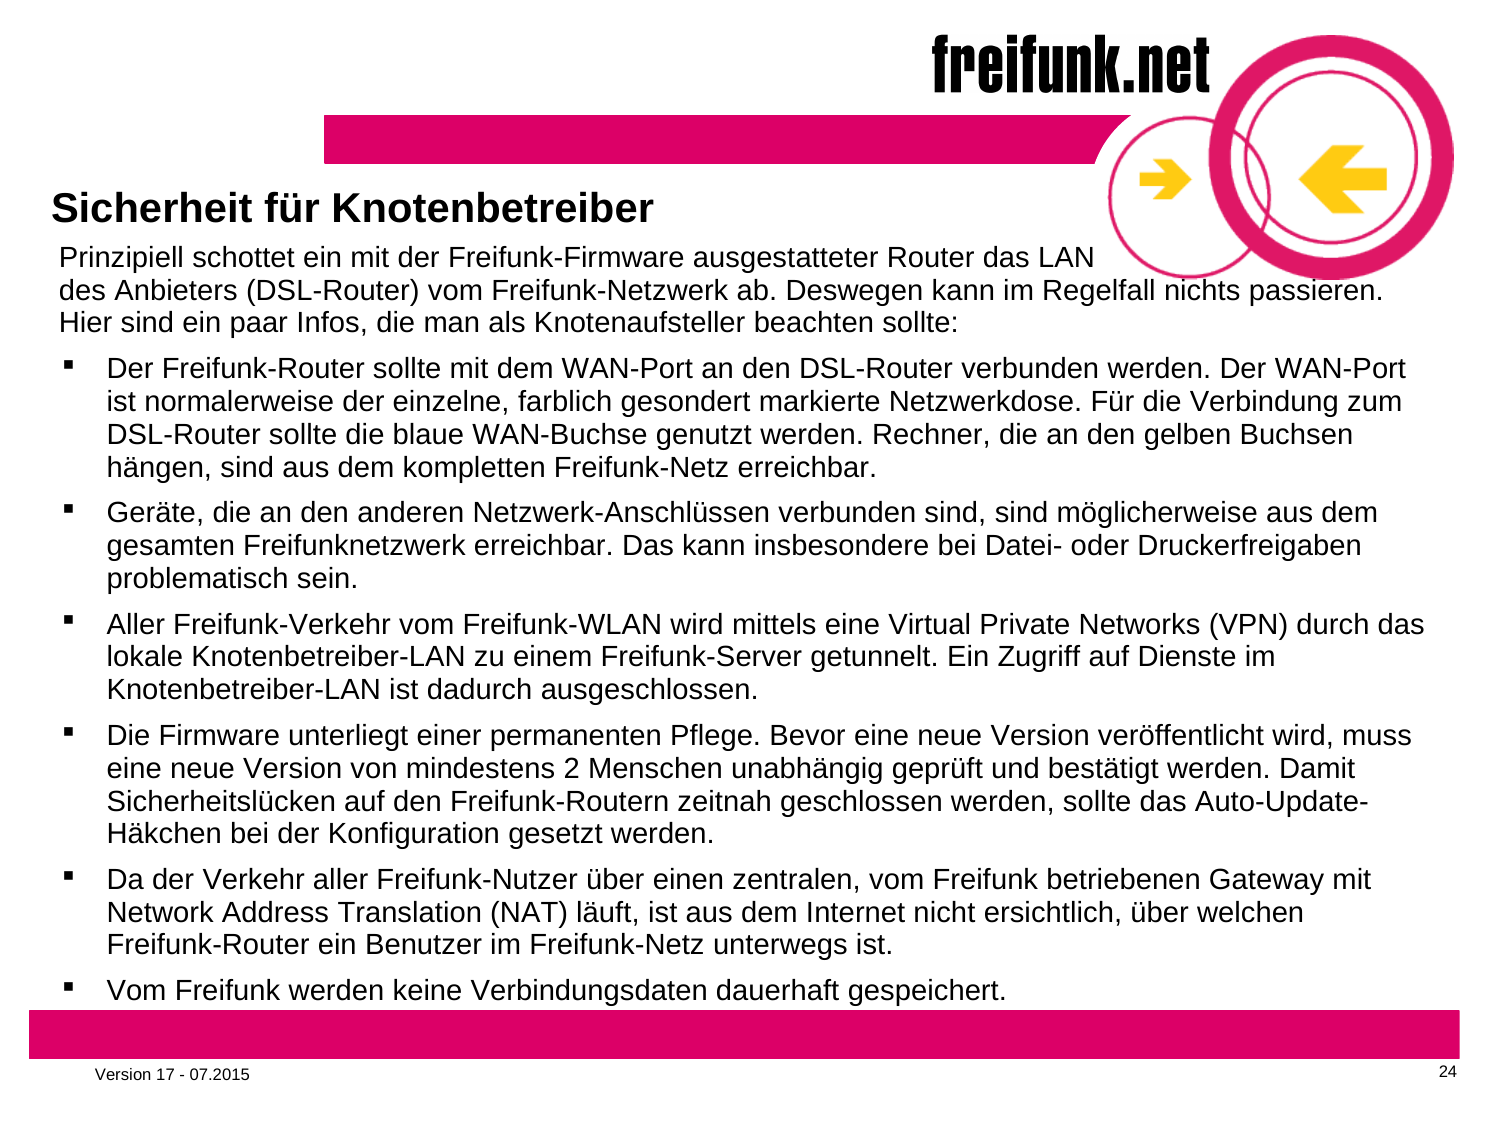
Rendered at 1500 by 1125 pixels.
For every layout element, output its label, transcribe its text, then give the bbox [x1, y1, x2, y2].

text_box Sicherheit für Knotenbetreiber [51, 181, 1044, 240]
text_box Prinzipiell schottet ein mit der Freifunk-Firmware ausgestatteter Router das LAN des Anbieters (DSL-Router) vom Freifunk-Netzwerk ab. Deswegen kann im Regelfall nichts passieren. Hier sind ein paar Infos, die man als Knotenaufsteller beachten sollte: Der Freifunk-Router sollte mit dem WAN-Port an den DSL-Router verbunden werden. Der WAN-Port ist normalerweise der einzelne, farblich gesondert markierte Netzwerkdose. Für die Verbindung zum DSL-Router sollte die blaue WAN-Buchse genutzt werden. Rechner, die an den gelben Buchsen hängen, sind aus dem kompletten Freifunk-Netz erreichbar. Geräte, die an den anderen Netzwerk-Anschlüssen verbunden sind, sind möglicherweise aus dem gesamten Freifunknetzwerk erreichbar. Das kann insbesondere bei Datei- oder Druckerfreigaben problematisch sein. Aller Freifunk-Verkehr vom Freifunk-WLAN wird mittels eine Virtual Private Networks (VPN) durch das lokale Knotenbetreiber-LAN zu einem Freifunk-Server getunnelt. Ein Zugriff auf Dienste im Knotenbetreiber-LAN ist dadurch ausgeschlossen. Die Firmware unterliegt einer permanenten Pflege. Bevor eine neue Version veröffentlicht wird, muss eine neue Version von mindestens 2 Menschen unabhängig geprüft und bestätigt werden. Damit Sicherheitslücken auf den Freifunk-Routern zeitnah geschlossen werden, sollte das Auto-Update-Häkchen bei der Konfiguration gesetzt werden. Da der Verkehr aller Freifunk-Nutzer über einen zentralen, vom Freifunk betriebenen Gateway mit Network Address Translation (NAT) läuft, ist aus dem Internet nicht ersichtlich, über welchen Freifunk-Router ein Benutzer im Freifunk-Netz unterwegs ist. Vom Freifunk werden keine Verbindungsdaten dauerhaft gespeichert. [0, 240, 1444, 1015]
picture [932, 34, 1454, 280]
